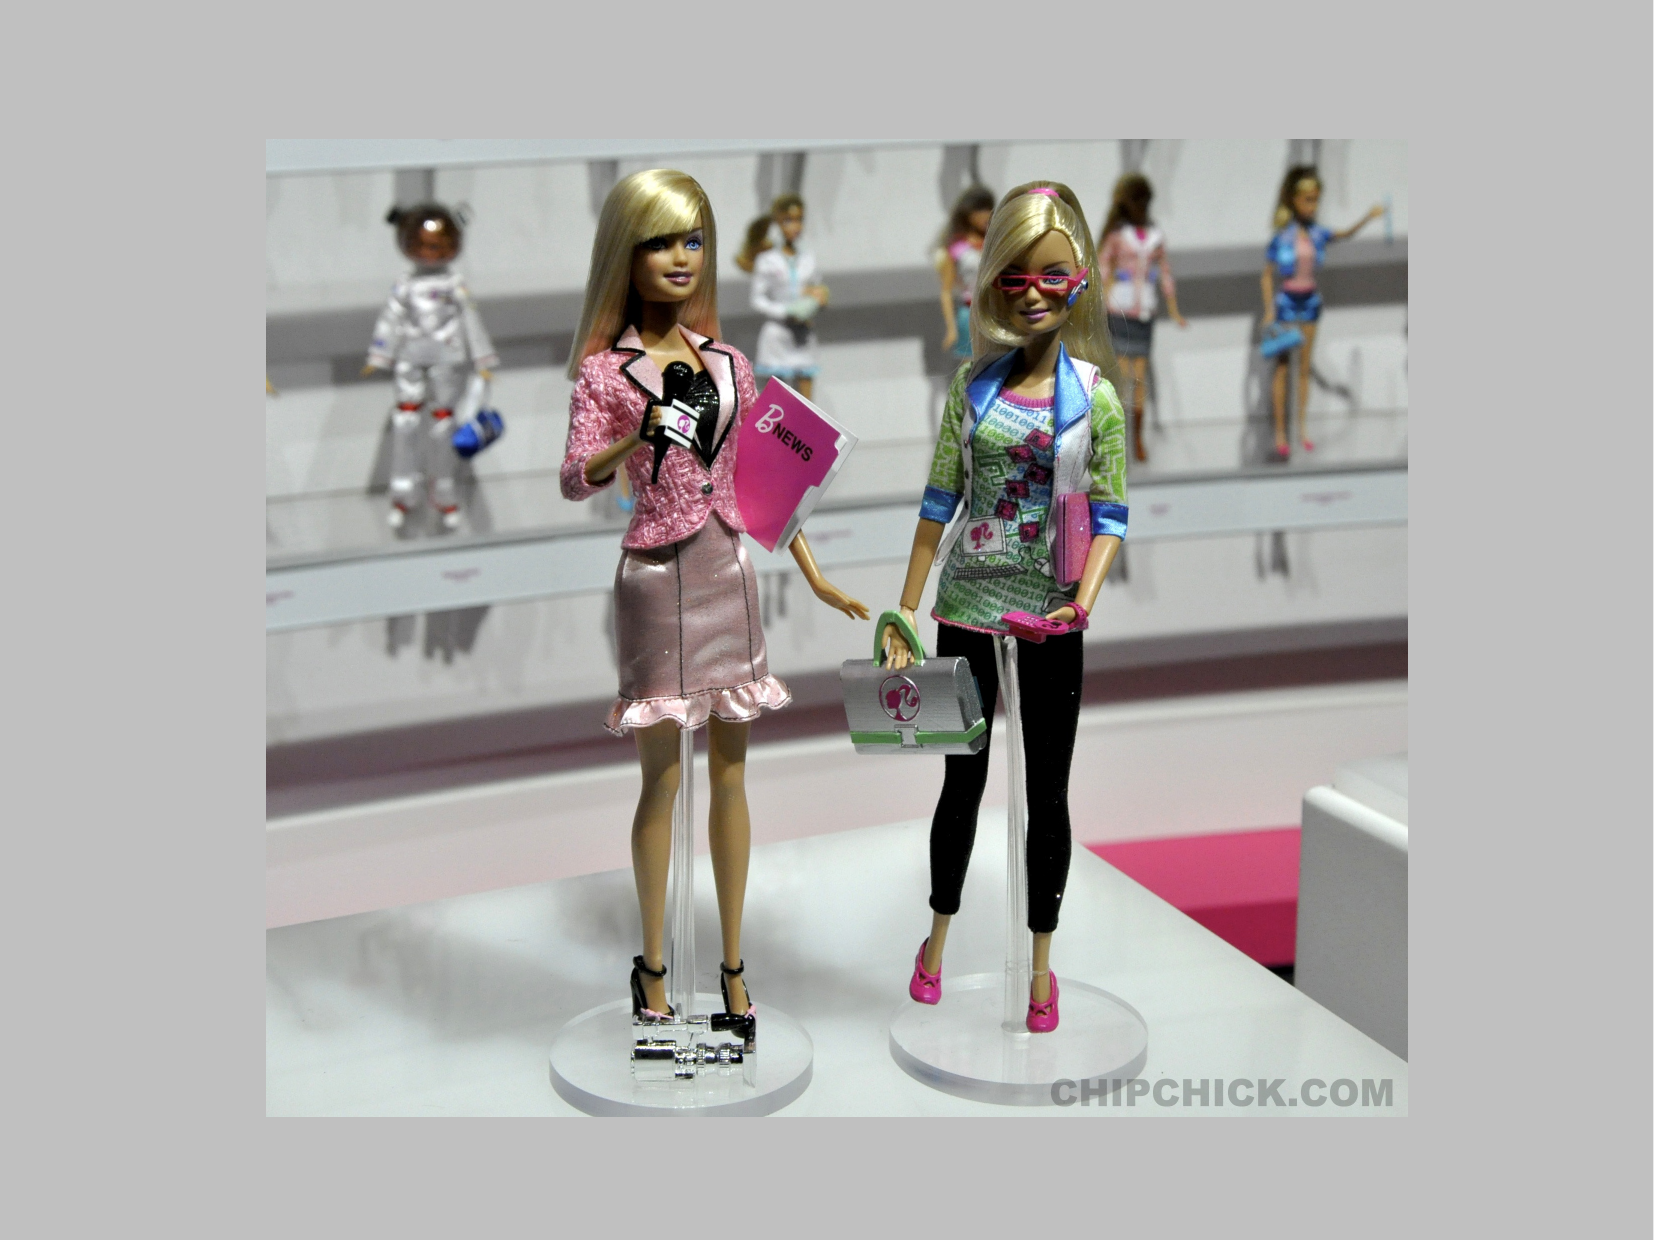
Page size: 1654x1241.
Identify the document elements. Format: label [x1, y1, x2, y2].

picture [266, 139, 1408, 1117]
